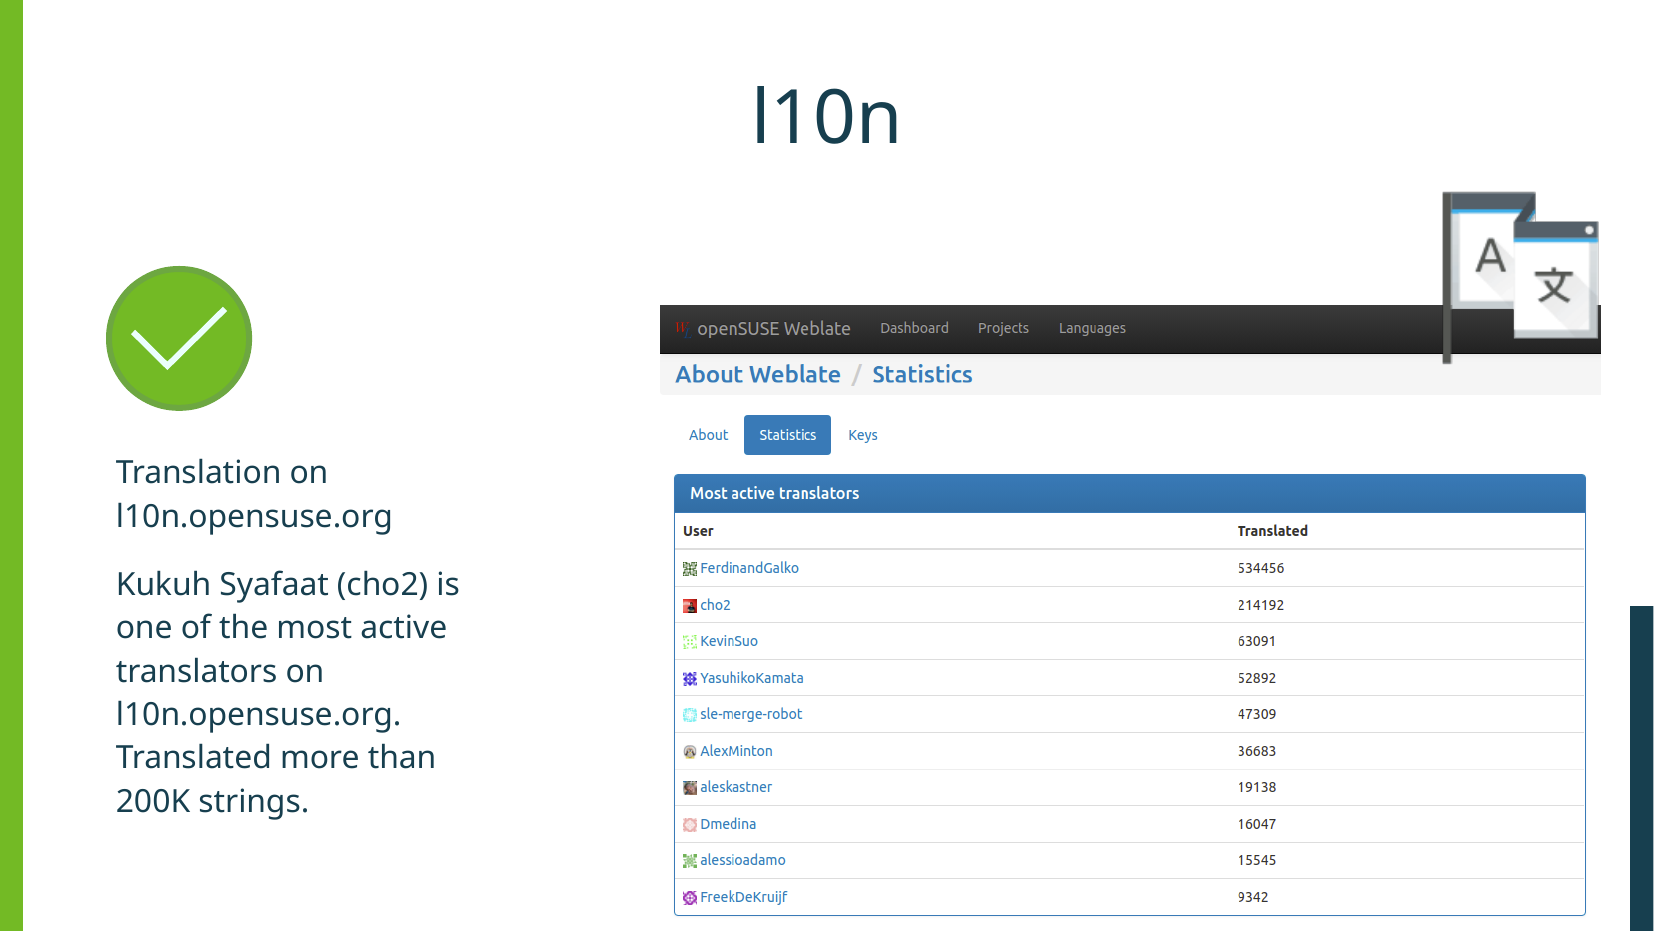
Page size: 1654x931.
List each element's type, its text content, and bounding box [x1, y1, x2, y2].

title l10n [82, 37, 1571, 193]
list Translation on l10n.opensuse.org Kukuh Syafaat (cho2) is one of the most active translators on l10n.opensuse.org. Translated more than 200K strings. [55, 450, 513, 825]
picture [660, 172, 1619, 925]
text_box [113, 273, 246, 404]
